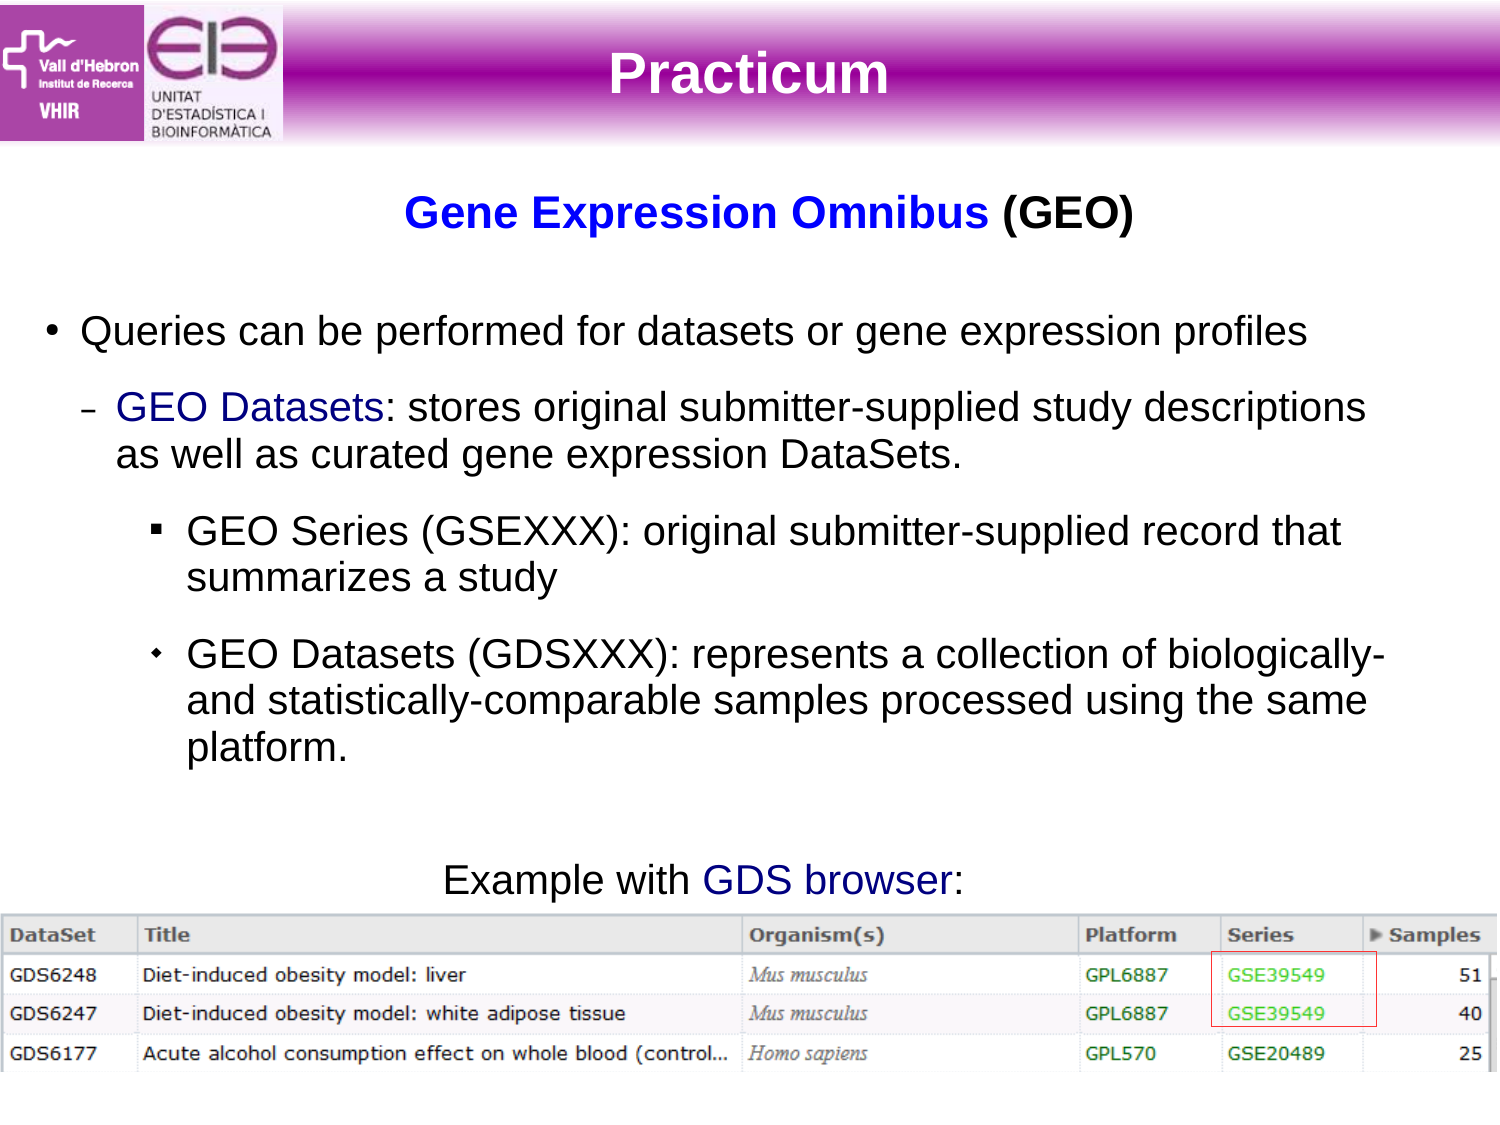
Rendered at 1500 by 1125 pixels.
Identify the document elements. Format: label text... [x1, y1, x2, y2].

text_box Example with GDS browser: [356, 849, 1182, 909]
picture [0, 909, 1497, 1072]
text_box Practicum [0, 0, 1500, 148]
text_box Gene Expression Omnibus (GEO) [390, 180, 1156, 290]
picture [0, 5, 284, 141]
text_box Queries can be performed for datasets or gene expression profiles GEO Datasets: stores original submitter-supplied study descriptions as well as curated gene expression DataSets. GEO Series (GSEXXX): original submitter-supplied record that summarizes a study GEO Datasets (GDSXXX): represents a collection of biologically- and statistically-comparable samples processed using the same platform. [30, 300, 1404, 780]
